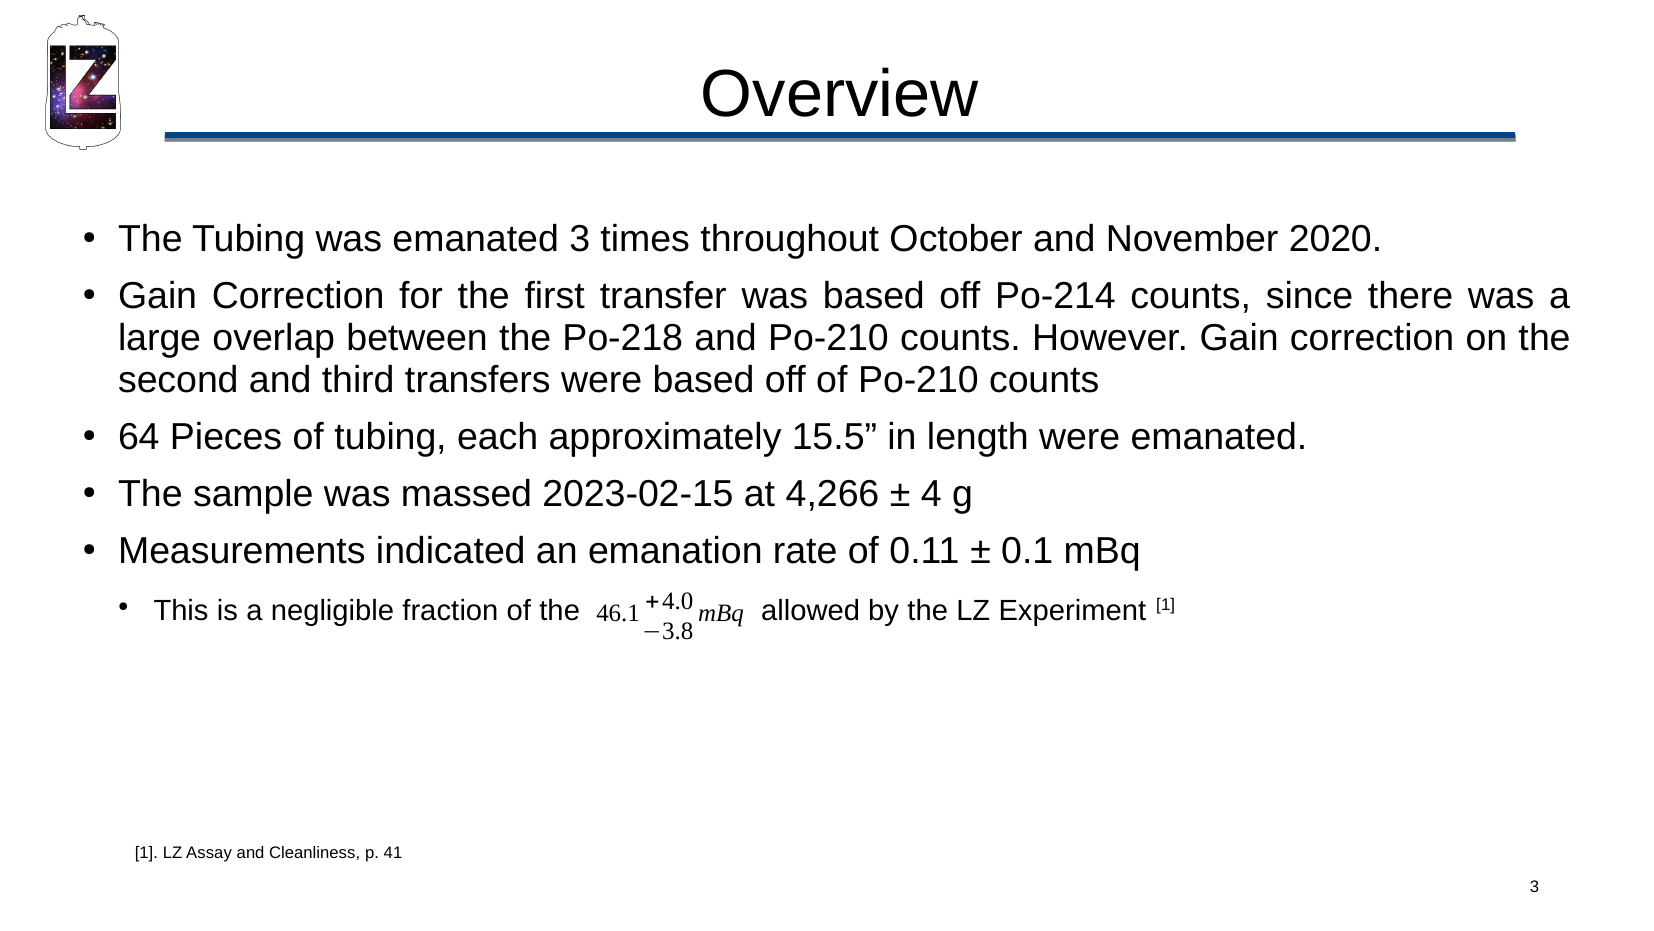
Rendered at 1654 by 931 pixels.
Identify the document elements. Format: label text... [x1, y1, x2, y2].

text_box [1]. LZ Assay and Cleanliness, p. 41 [120, 836, 1291, 871]
chart [590, 588, 751, 646]
text_box The Tubing was emanated 3 times throughout October and November 2020. Gain Correction for the first transfer was based off Po-214 counts, since there was a large overlap between the Po-218 and Po-210 counts. However. Gain correction on the second and third transfers were based off of Po-210 counts 64 Pieces of tubing, each approximately 15.5” in length were emanated. The sample was massed 2023-02-15 at 4,266 ± 4 g Measurements indicated an emanation rate of 0.11 ± 0.1 mBq This is a negligible fraction of the allowed by the LZ Experiment [1] [82, 217, 1571, 758]
picture [15, 15, 151, 150]
title Overview [165, 37, 1516, 151]
text_box 3 [1515, 870, 1621, 904]
